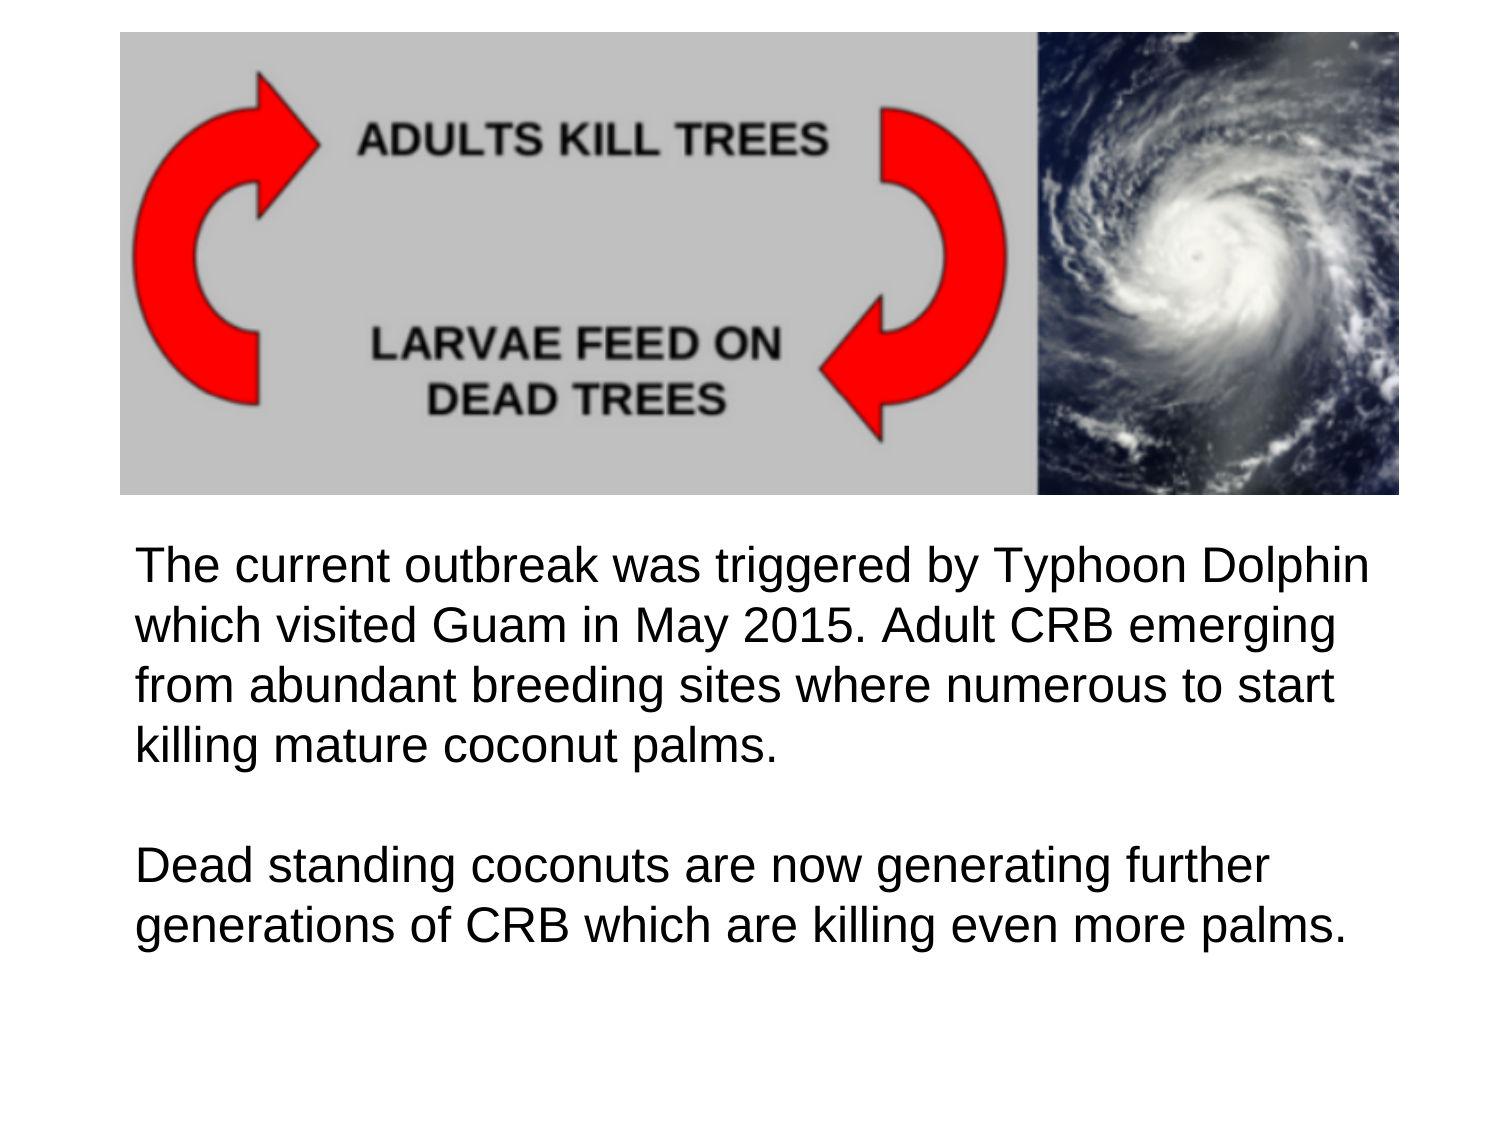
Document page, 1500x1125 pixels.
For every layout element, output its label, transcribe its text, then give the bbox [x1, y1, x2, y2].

text_box The current outbreak was triggered by Typhoon Dolphin which visited Guam in May 2015. Adult CRB emerging from abundant breeding sites where numerous to start killing mature coconut palms. Dead standing coconuts are now generating further generations of CRB which are killing even more palms. [120, 524, 1395, 934]
picture [120, 32, 1399, 495]
